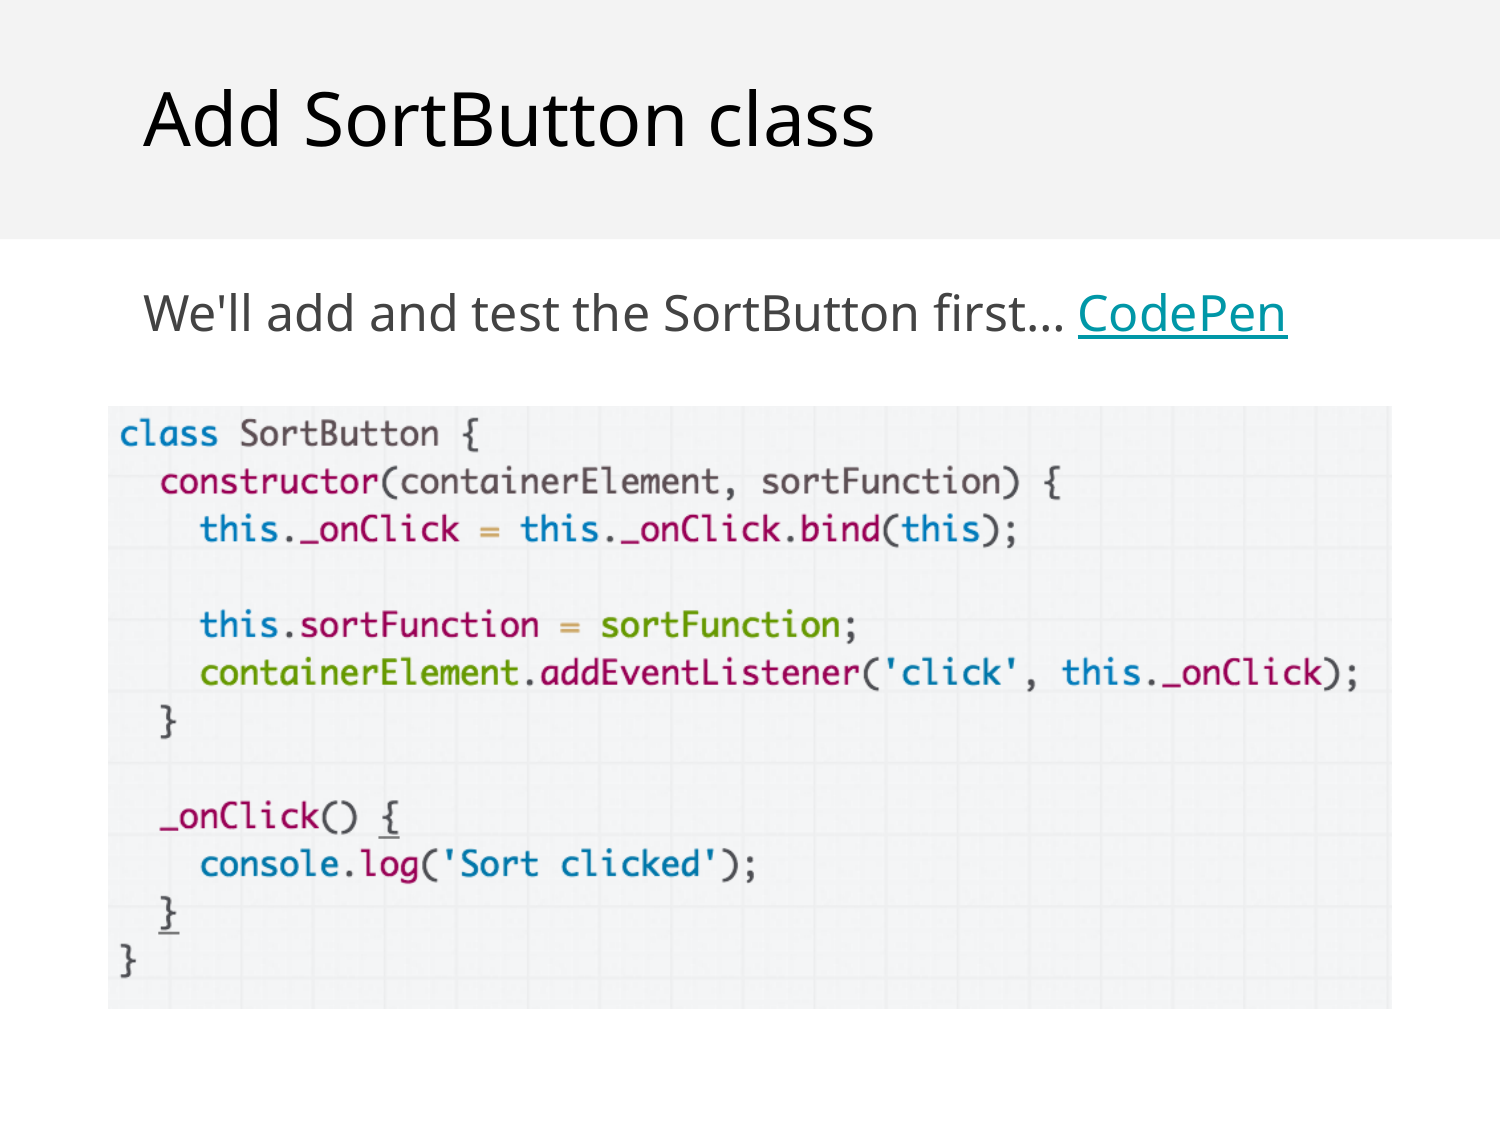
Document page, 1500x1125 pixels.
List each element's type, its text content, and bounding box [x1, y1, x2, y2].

title Add SortButton class [128, 56, 1372, 183]
picture [108, 406, 1392, 1009]
list We'll add and test the SortButton first… CodePen [128, 255, 1372, 382]
